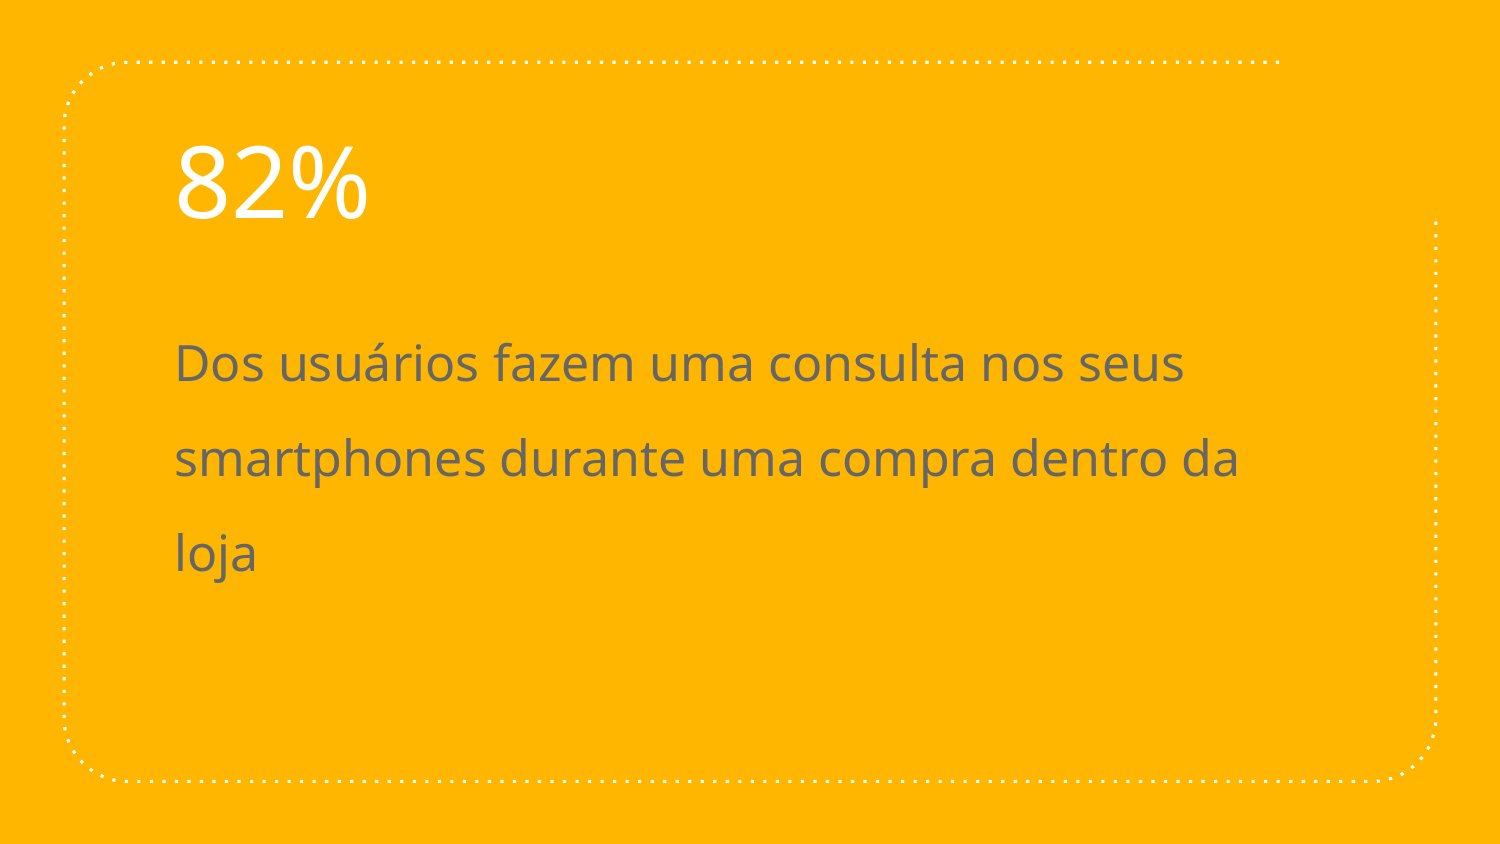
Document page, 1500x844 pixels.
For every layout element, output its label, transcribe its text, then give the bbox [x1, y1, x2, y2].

title Dos usuários fazem uma consulta nos seus smartphones durante uma compra dentro da loja [159, 293, 1341, 597]
title 82% [159, 106, 1341, 254]
